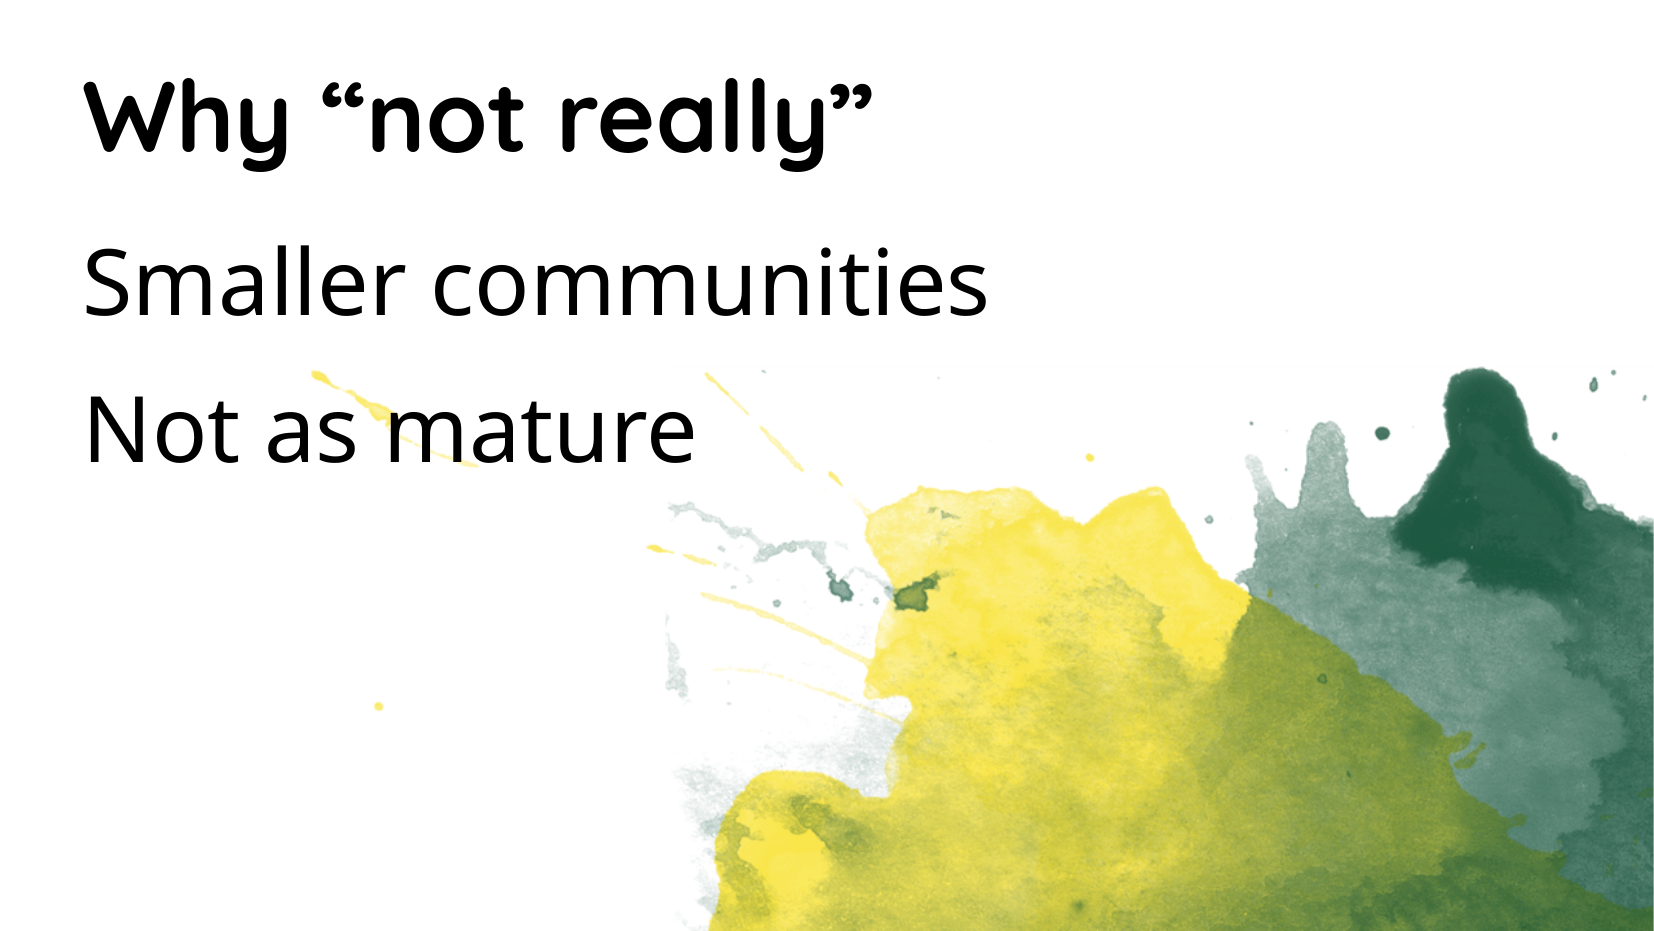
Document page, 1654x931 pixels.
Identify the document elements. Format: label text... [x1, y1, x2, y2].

picture [0, 0, 1654, 931]
list Smaller communities Not as mature [82, 217, 1571, 875]
title Why “not really” [82, 37, 1571, 193]
